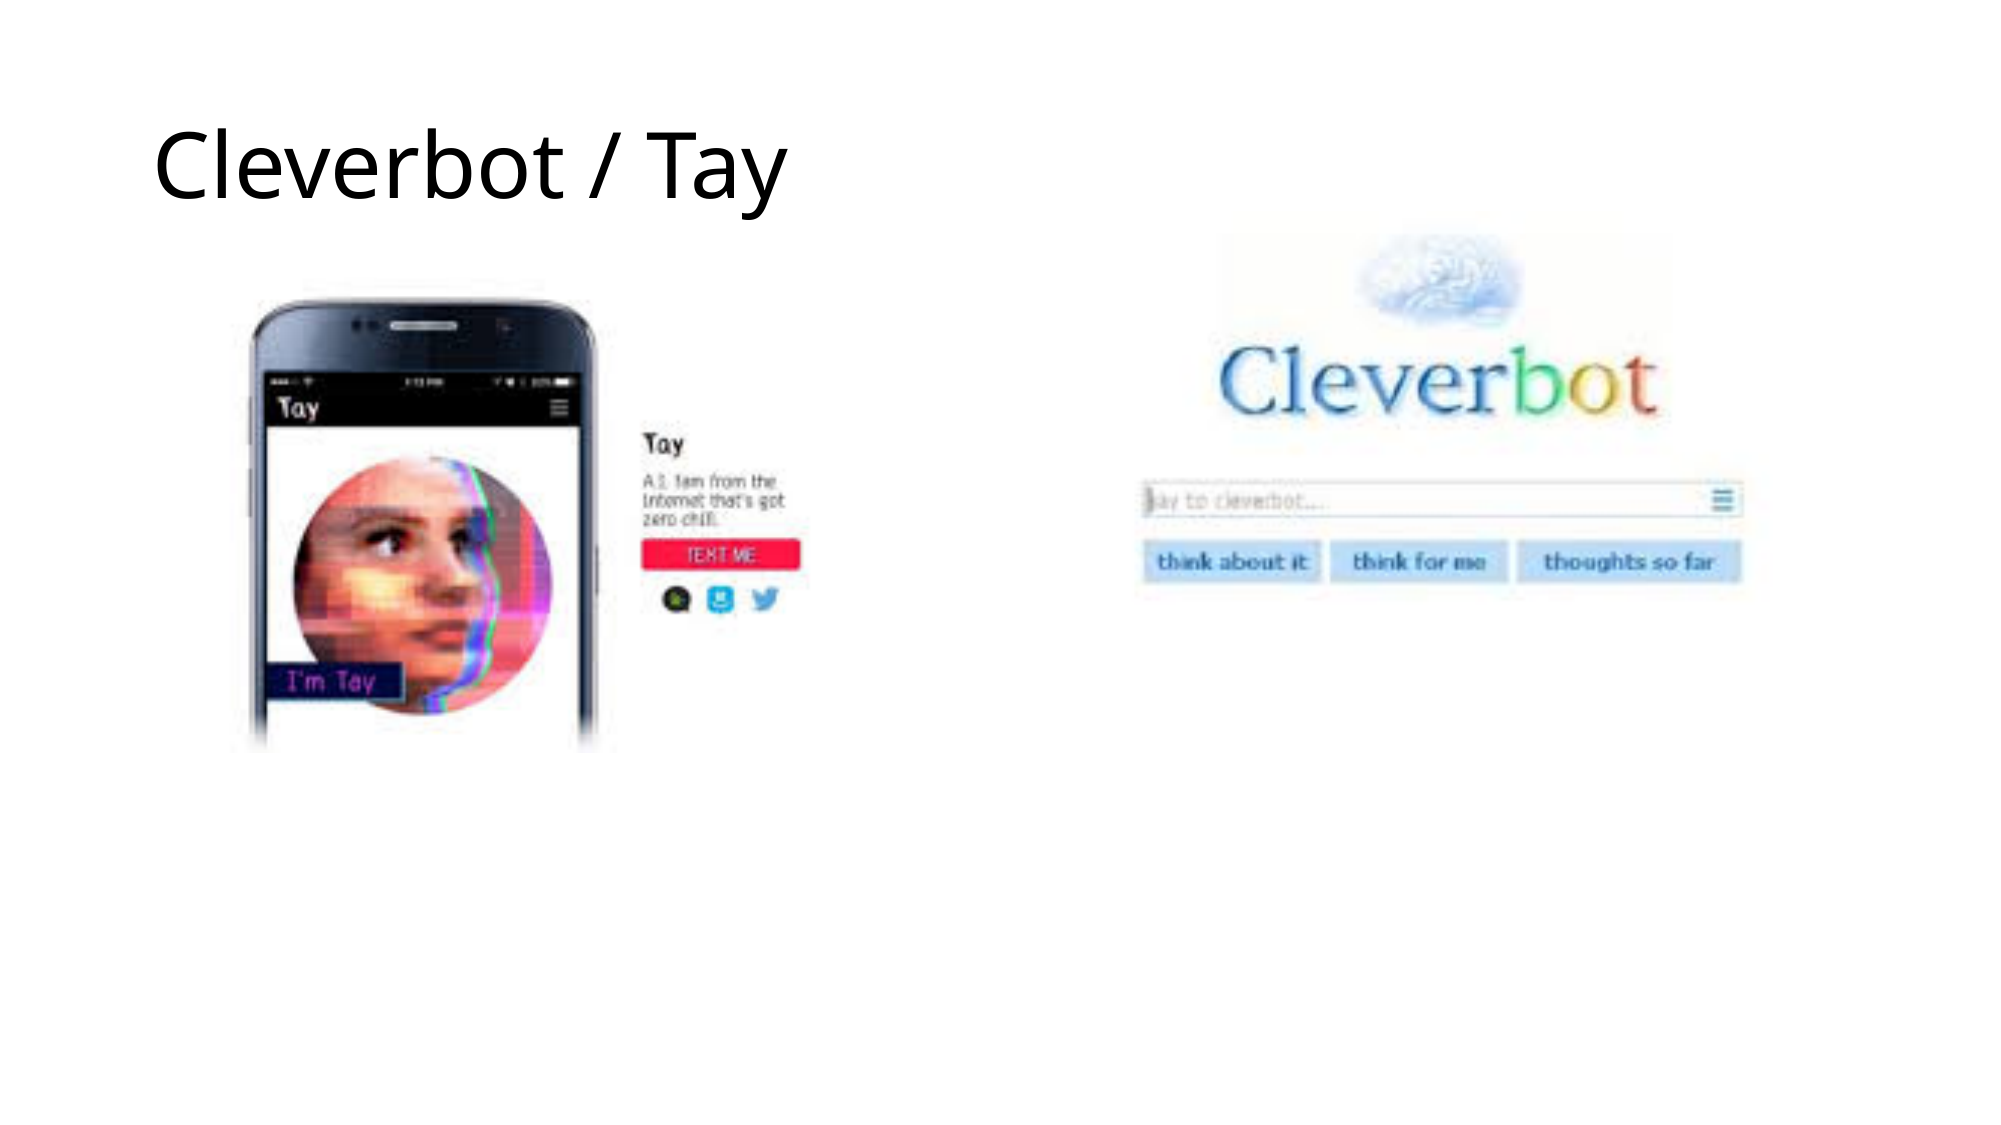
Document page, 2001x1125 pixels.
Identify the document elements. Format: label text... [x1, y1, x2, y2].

picture [15, 277, 976, 753]
picture [990, 211, 1937, 706]
title Cleverbot / Tay [137, 59, 1863, 278]
